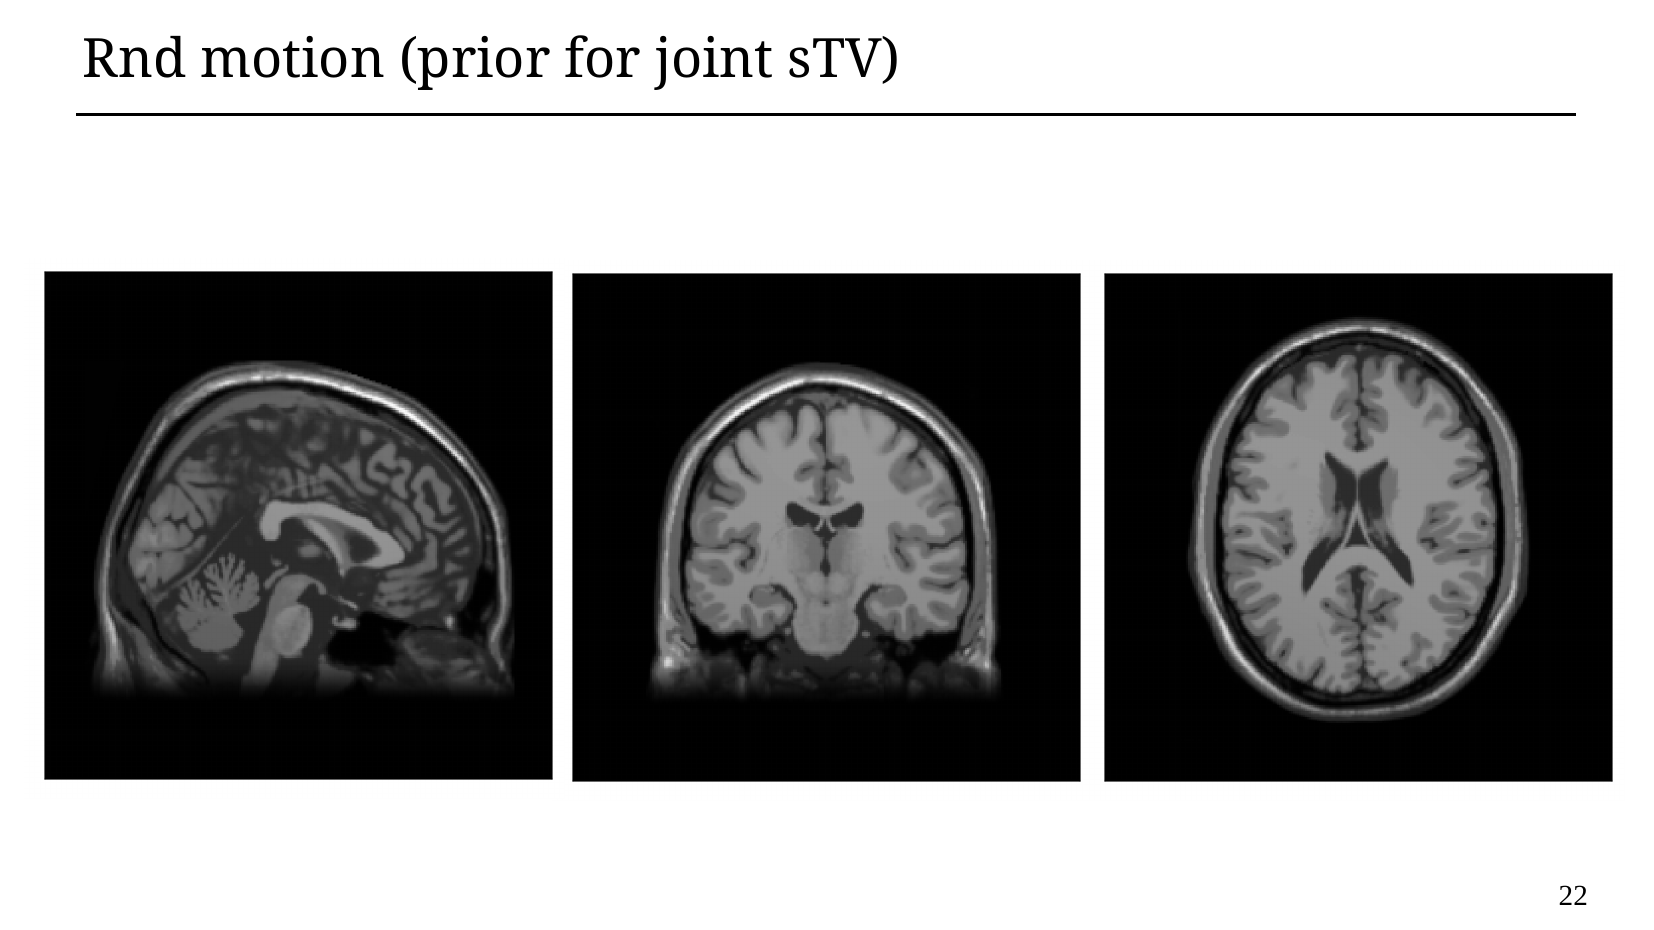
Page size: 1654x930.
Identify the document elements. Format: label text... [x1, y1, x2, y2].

picture [24, 258, 1625, 801]
title Rnd motion (prior for joint sTV) [82, 7, 1571, 105]
